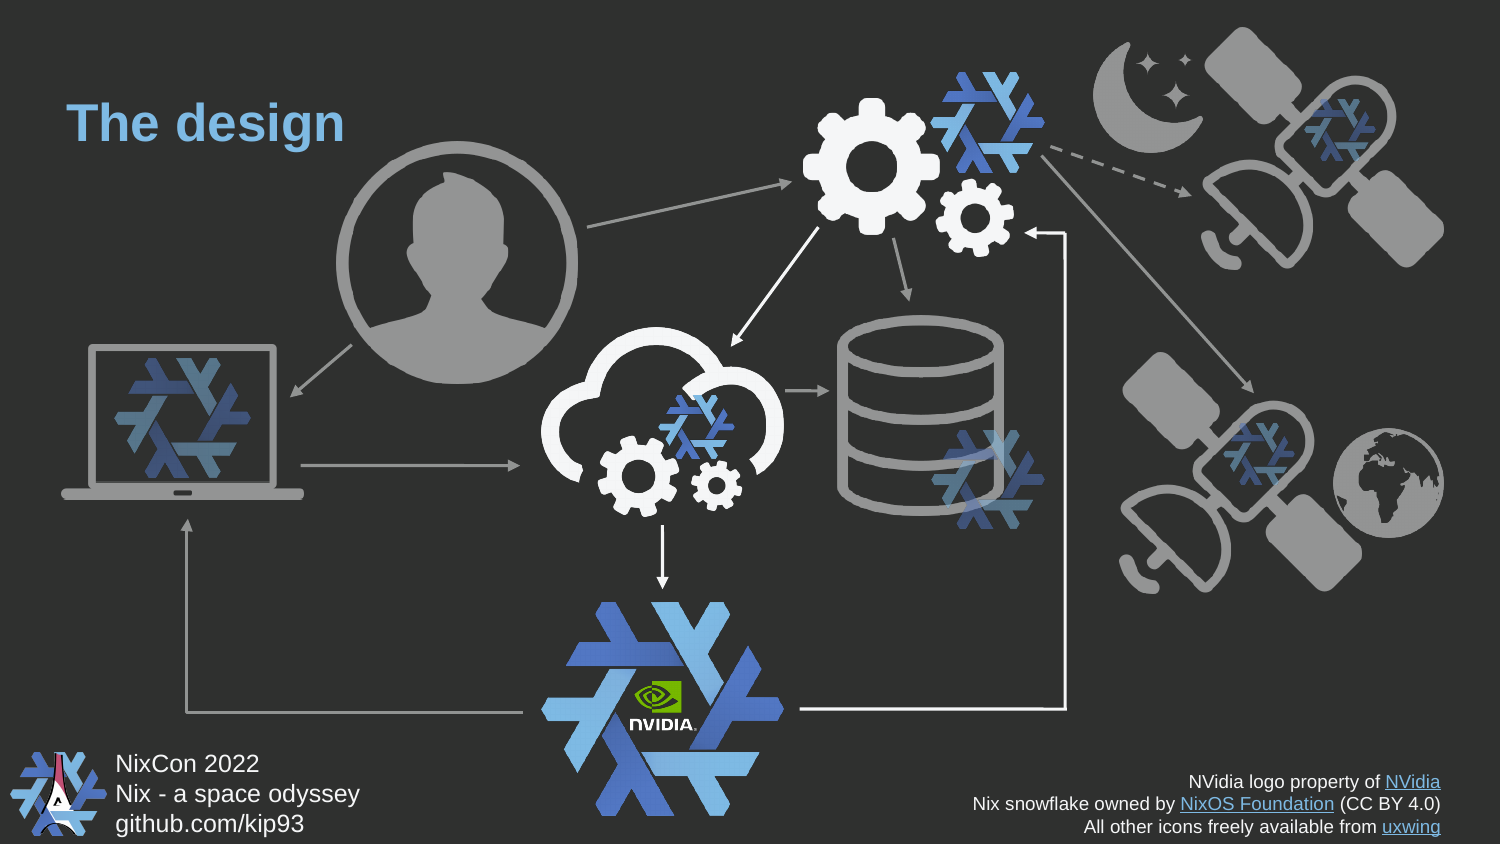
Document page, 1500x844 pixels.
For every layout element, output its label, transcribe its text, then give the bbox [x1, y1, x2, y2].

picture [1093, 27, 1444, 270]
text_box NVidia logo property of NVidia Nix snowflake owned by NixOS Foundation (CC BY 4.0) All other icons freely available from uxwing [403, 754, 1456, 844]
picture [336, 141, 784, 517]
title The design [1045, 72, 1201, 167]
picture [837, 315, 1045, 529]
title The design [51, 72, 930, 167]
picture [61, 344, 304, 500]
picture [541, 602, 784, 816]
picture [1119, 352, 1444, 594]
title The design [1444, 72, 1449, 167]
picture [803, 72, 1045, 257]
picture [10, 752, 107, 836]
